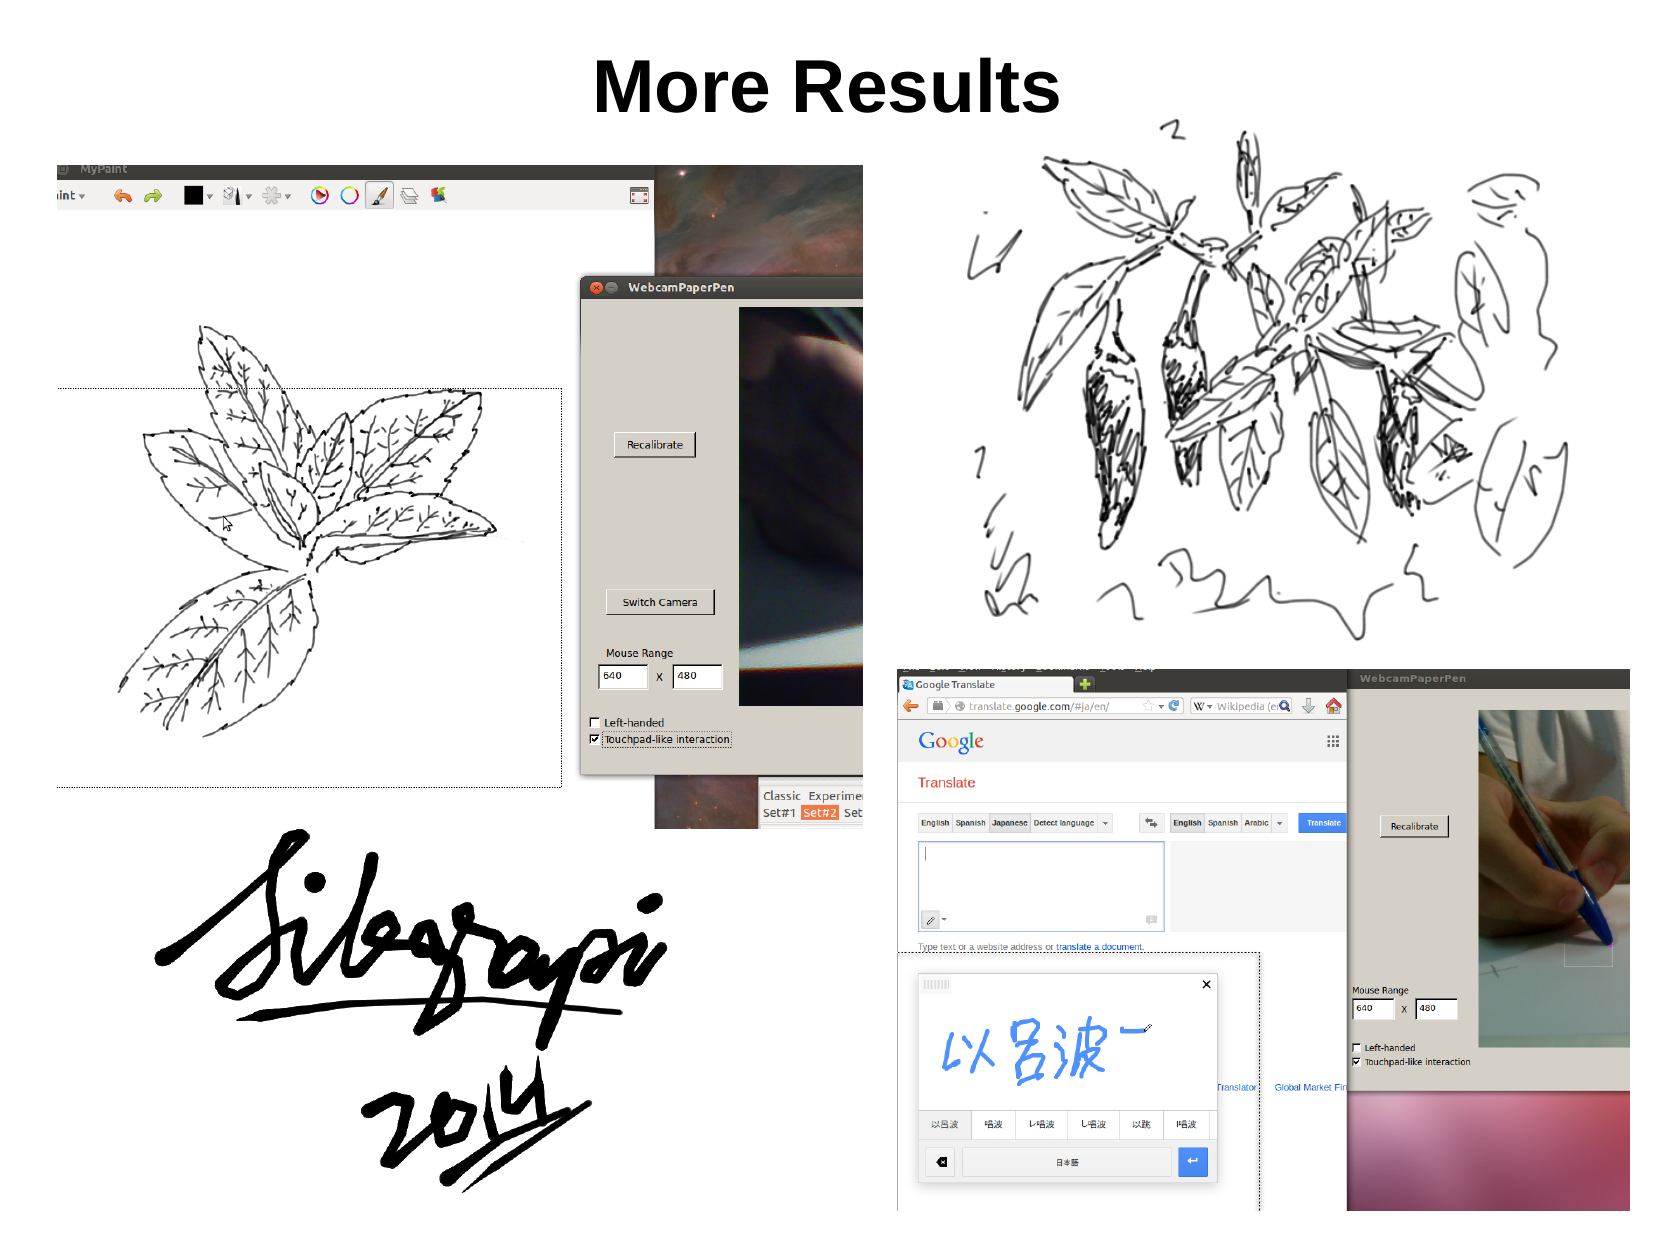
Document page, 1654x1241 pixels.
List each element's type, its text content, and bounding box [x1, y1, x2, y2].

picture [57, 165, 863, 1235]
picture [938, 70, 1610, 667]
text_box More Results [577, 37, 1087, 136]
picture [897, 669, 1630, 1211]
